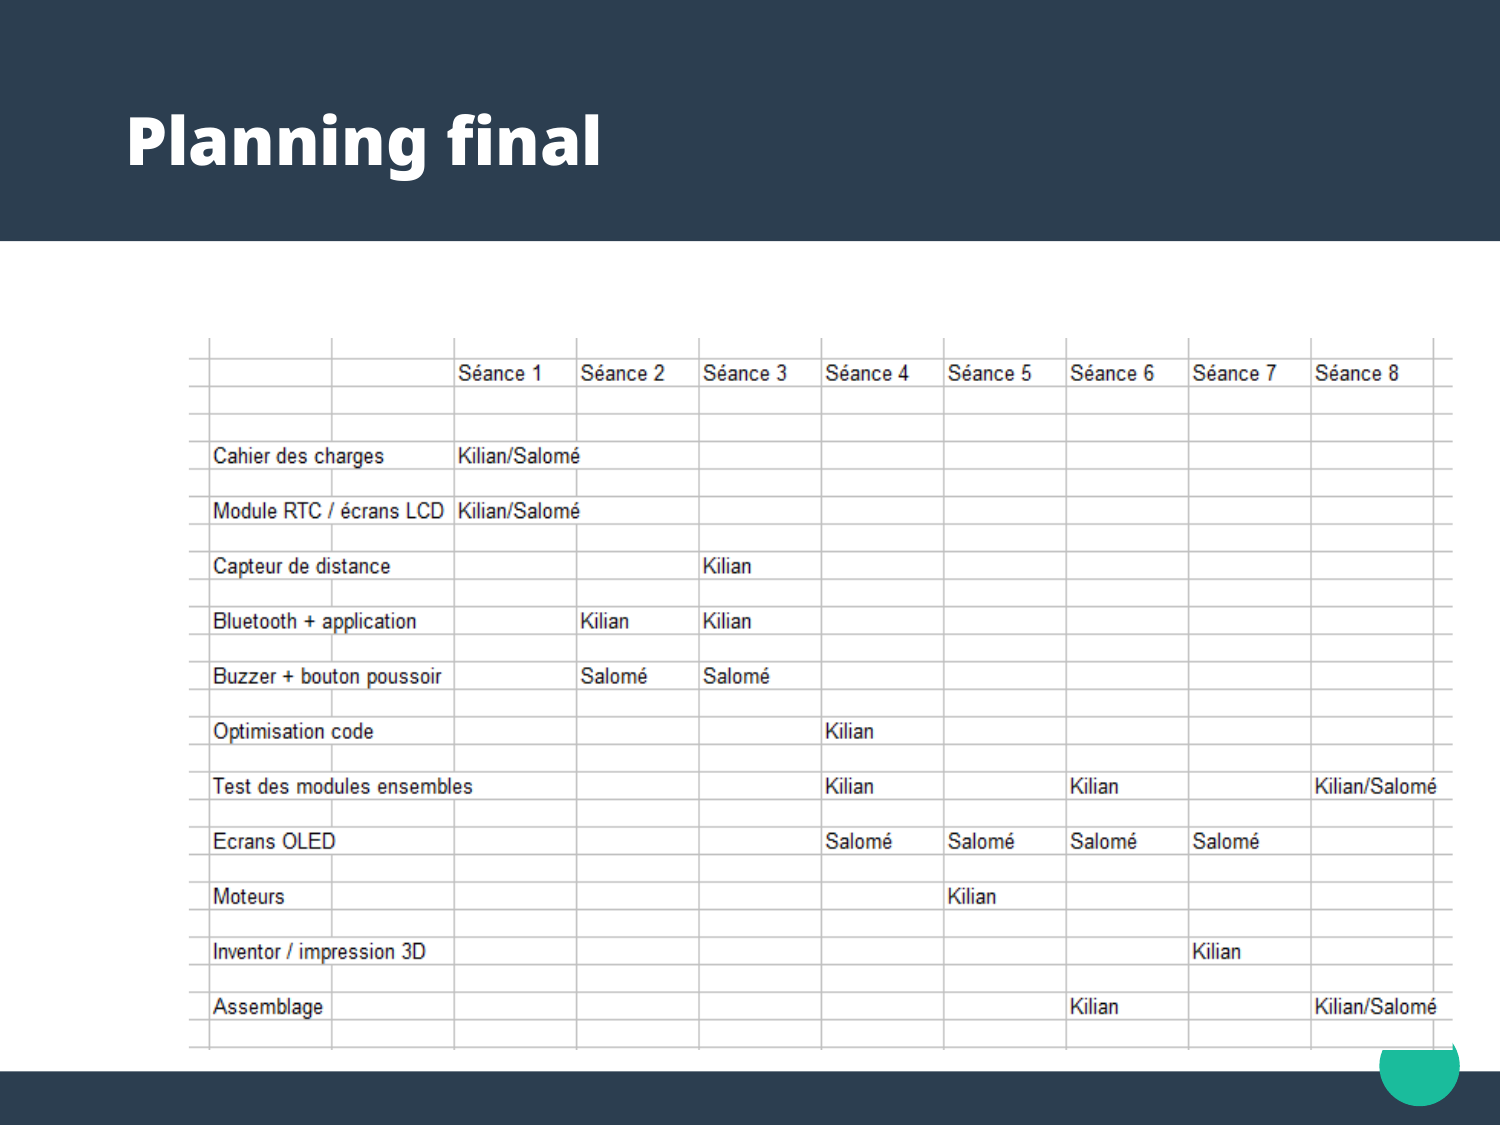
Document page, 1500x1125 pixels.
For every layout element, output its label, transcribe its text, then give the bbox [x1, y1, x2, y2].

picture [188, 338, 1453, 1050]
title Planning final [75, 45, 1426, 233]
